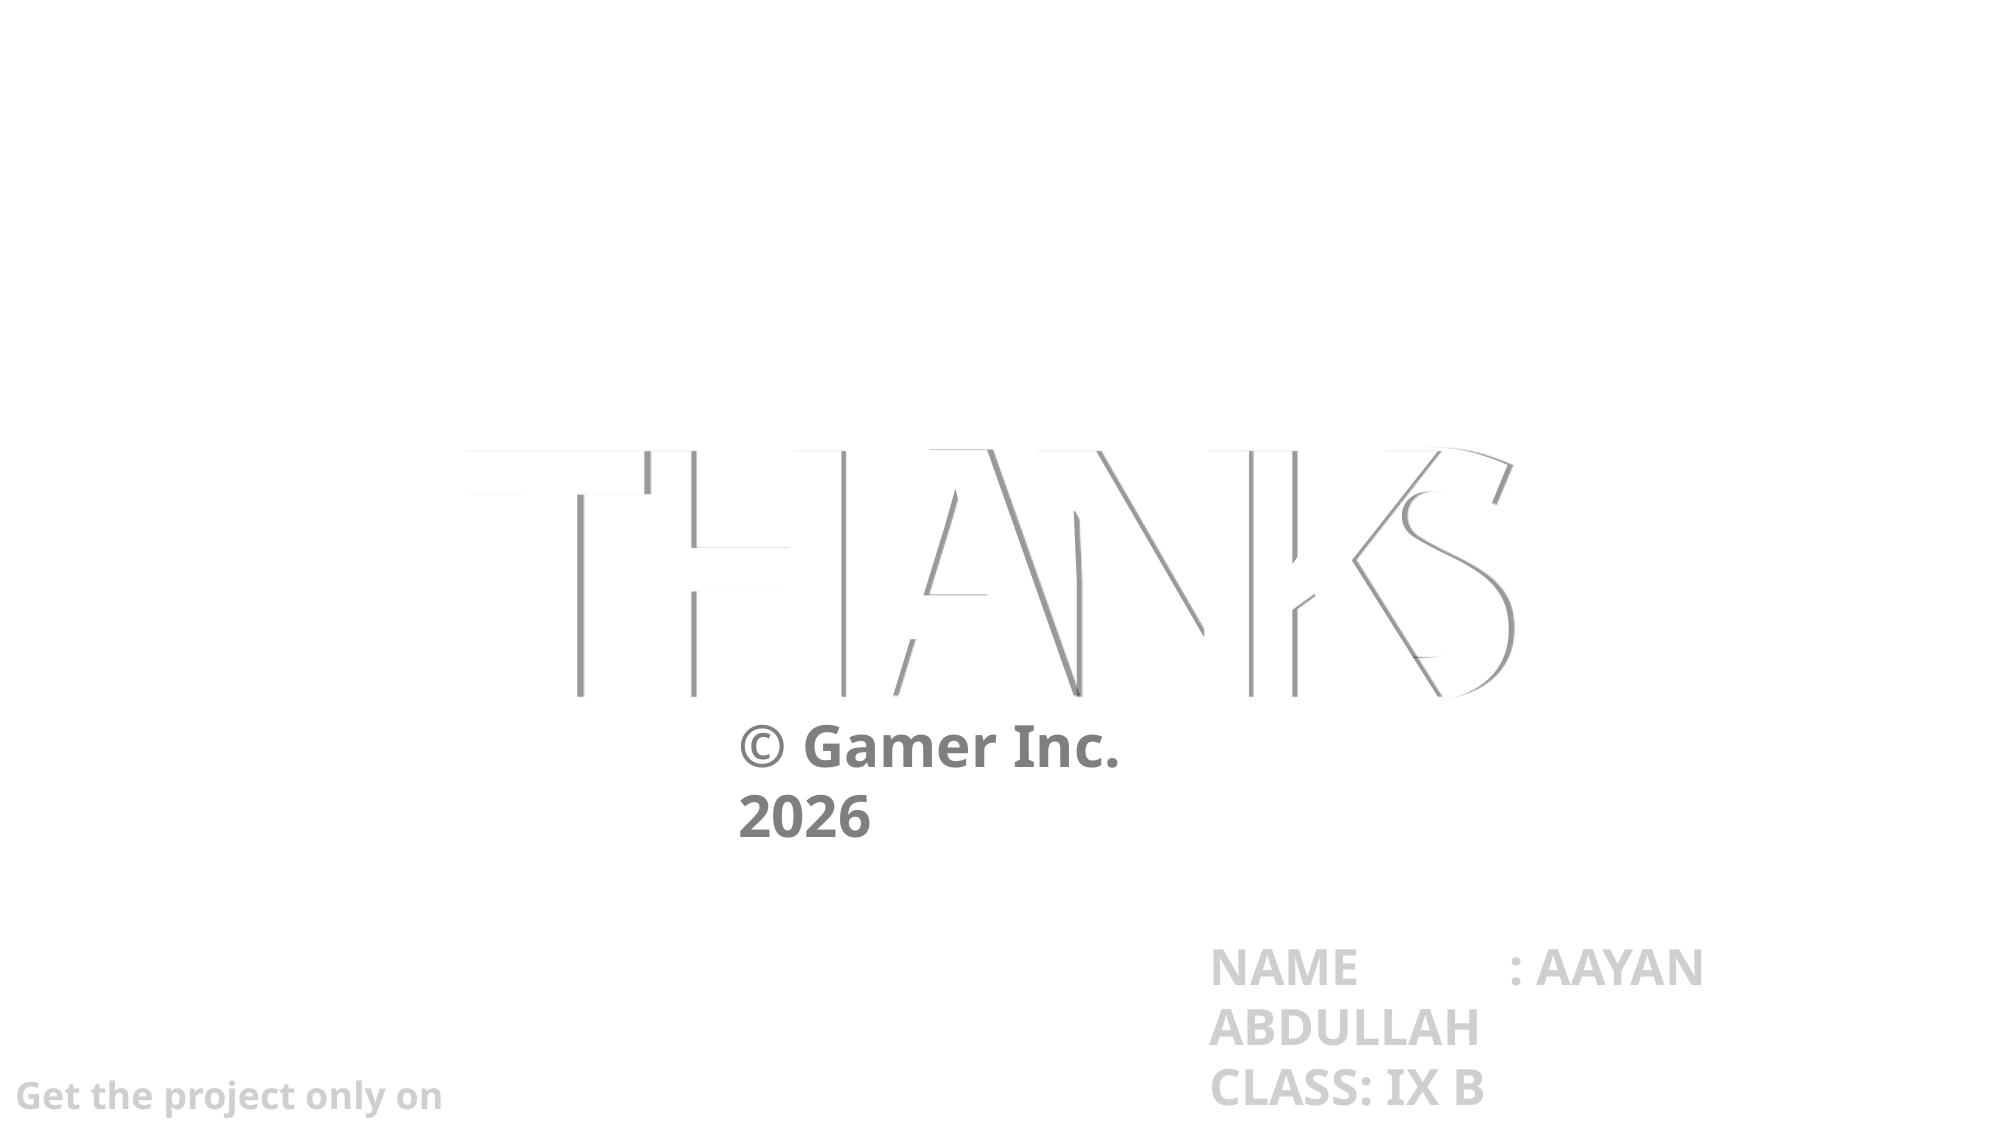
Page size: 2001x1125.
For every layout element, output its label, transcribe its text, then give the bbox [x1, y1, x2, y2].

text_box Get the project only on www.gamerinc.me [0, 1064, 778, 1125]
text_box NAME : AAYAN ABDULLAH CLASS : IX B EX. ROLL : 9B2 [1194, 928, 2000, 1125]
text_box T [436, 345, 683, 780]
text_box K [1231, 345, 1441, 780]
text_box S [1441, 345, 1564, 780]
text_box © Gamer Inc. 2026 [723, 701, 1277, 788]
text_box N [1068, 345, 1231, 701]
text_box H [683, 345, 839, 780]
text_box A [839, 345, 1068, 701]
